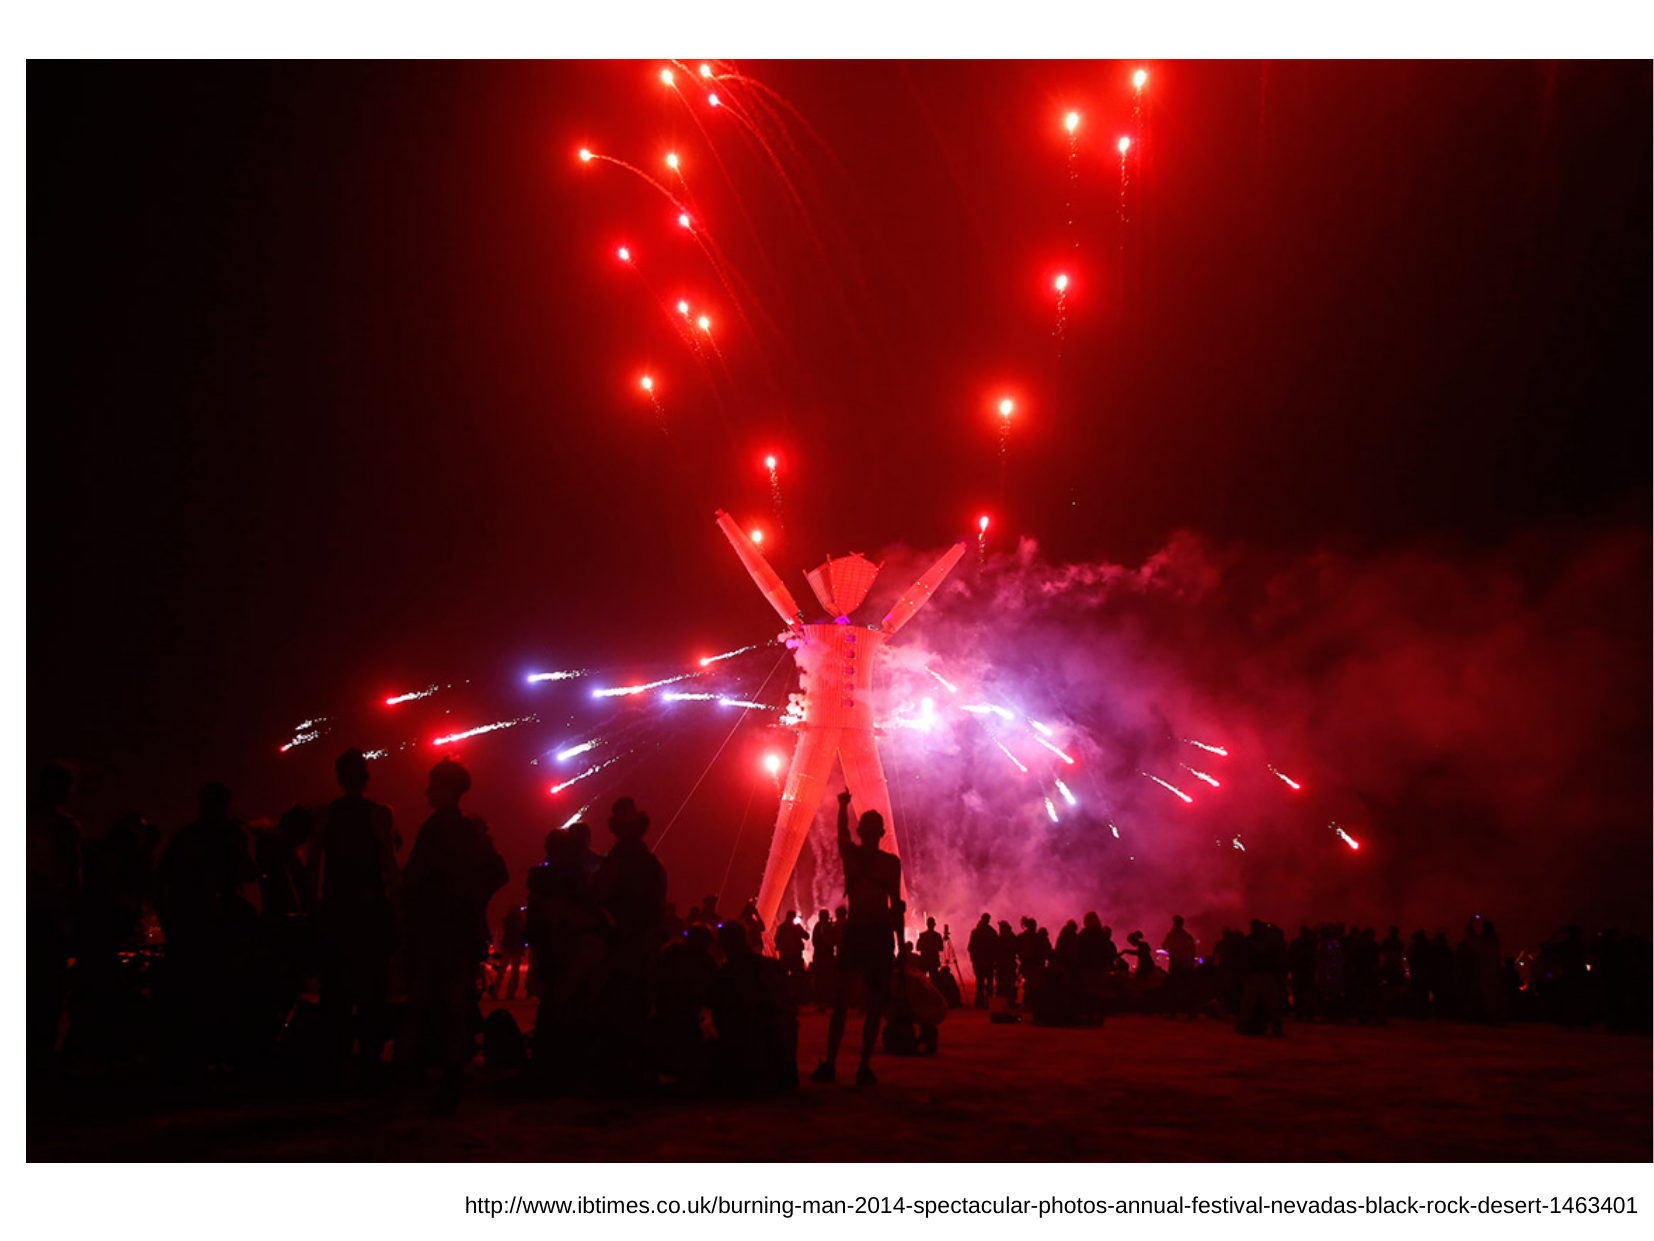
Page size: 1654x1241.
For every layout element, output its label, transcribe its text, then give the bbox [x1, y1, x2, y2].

text_box http://www.ibtimes.co.uk/burning-man-2014-spectacular-photos-annual-festival-nevadas-black-rock-desert-1463401 [450, 1185, 1654, 1241]
picture [26, 59, 1654, 1163]
